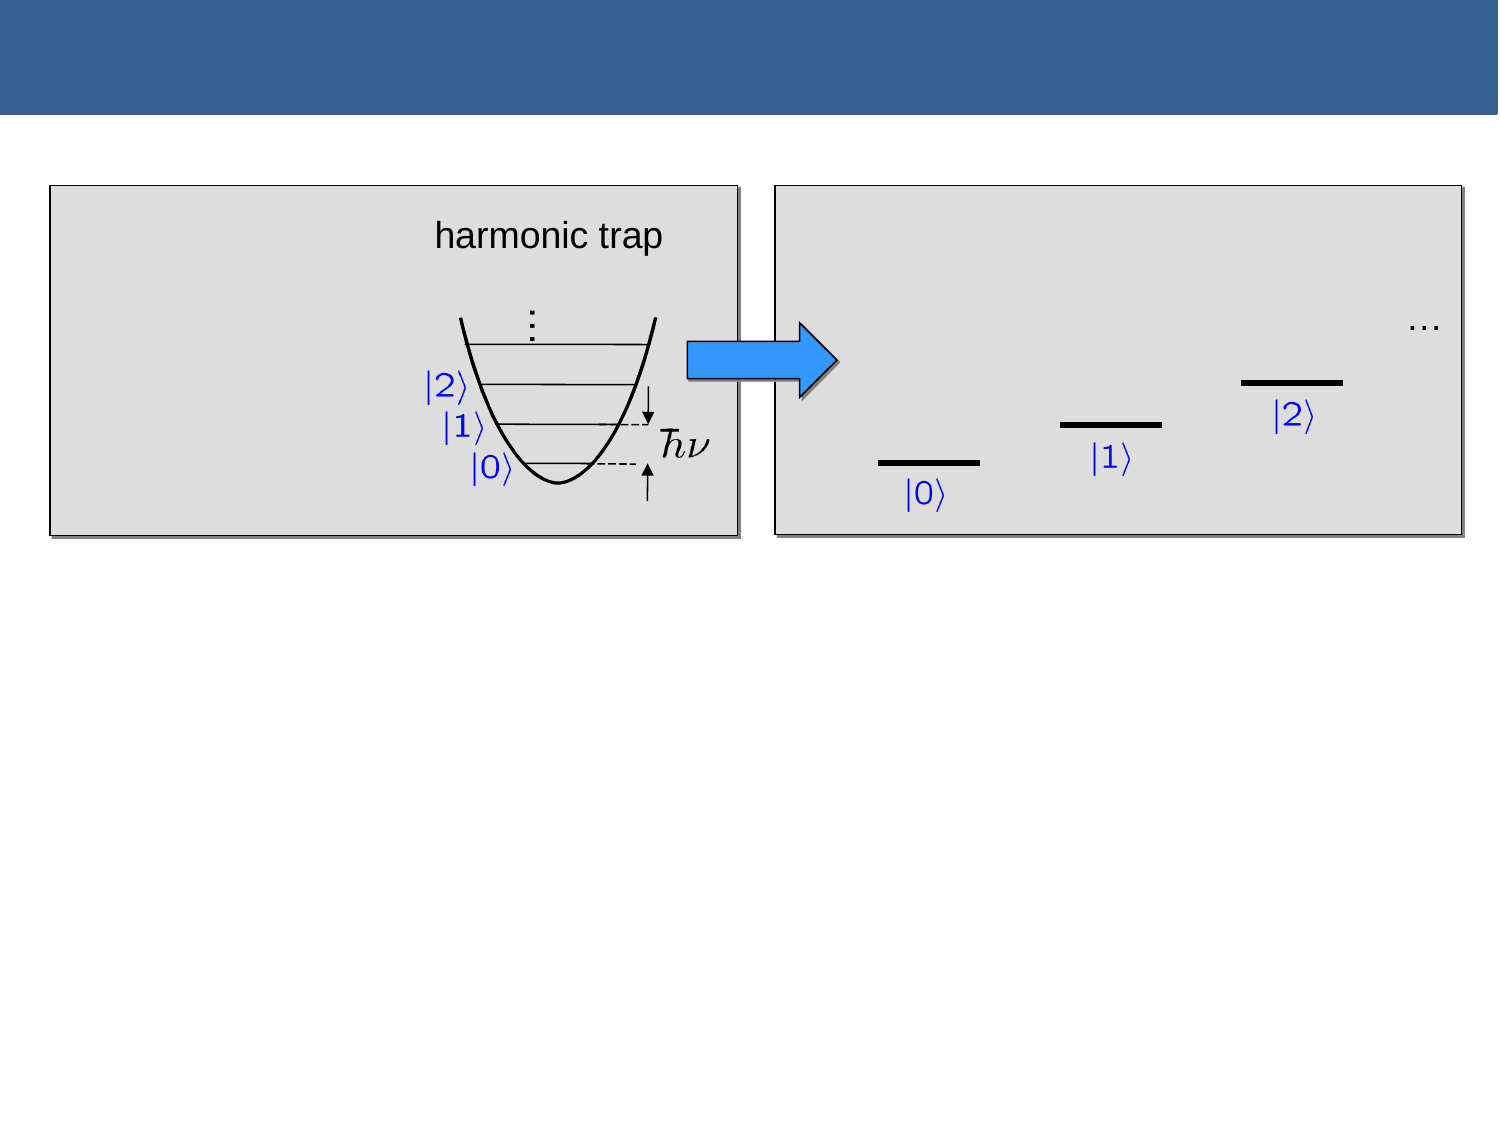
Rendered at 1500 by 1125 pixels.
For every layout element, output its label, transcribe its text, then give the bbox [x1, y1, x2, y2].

text_box … [1390, 285, 1459, 346]
text_box [49, 185, 1462, 536]
picture [907, 478, 944, 512]
picture [473, 452, 511, 486]
picture [1093, 442, 1130, 477]
text_box … [499, 290, 580, 348]
picture [445, 411, 483, 446]
picture [658, 426, 711, 458]
picture [427, 370, 466, 405]
picture [1275, 399, 1313, 434]
text_box harmonic trap [419, 203, 679, 264]
